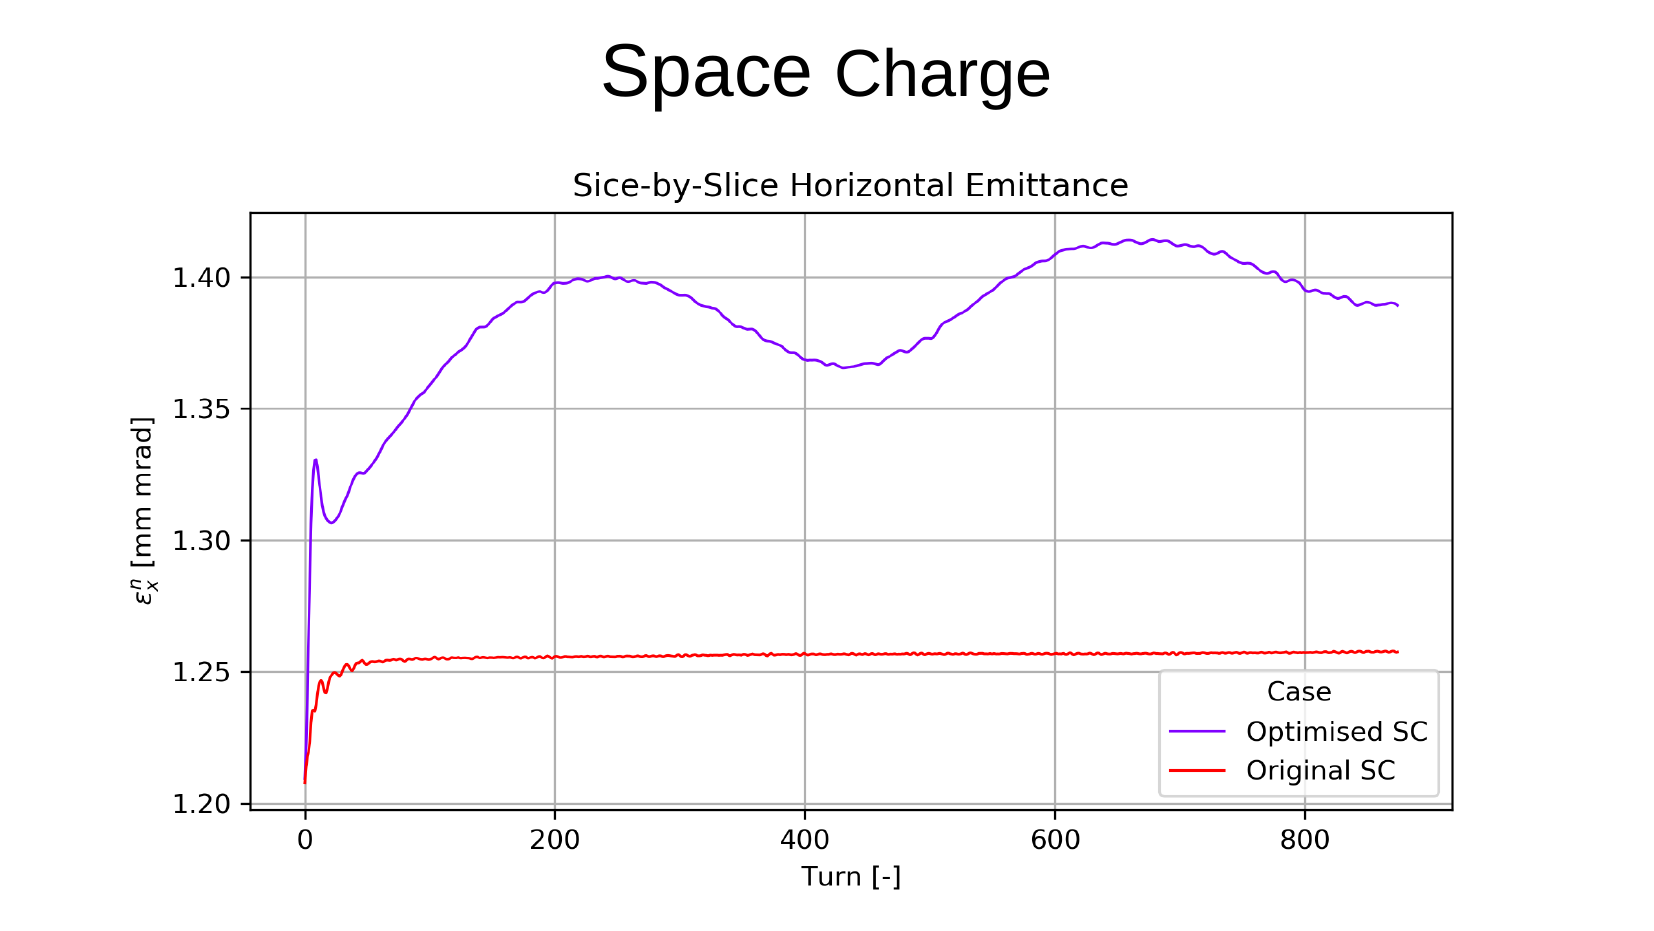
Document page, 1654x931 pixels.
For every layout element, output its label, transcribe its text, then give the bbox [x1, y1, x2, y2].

title Space Charge [82, 0, 1571, 119]
picture [56, 119, 1607, 895]
